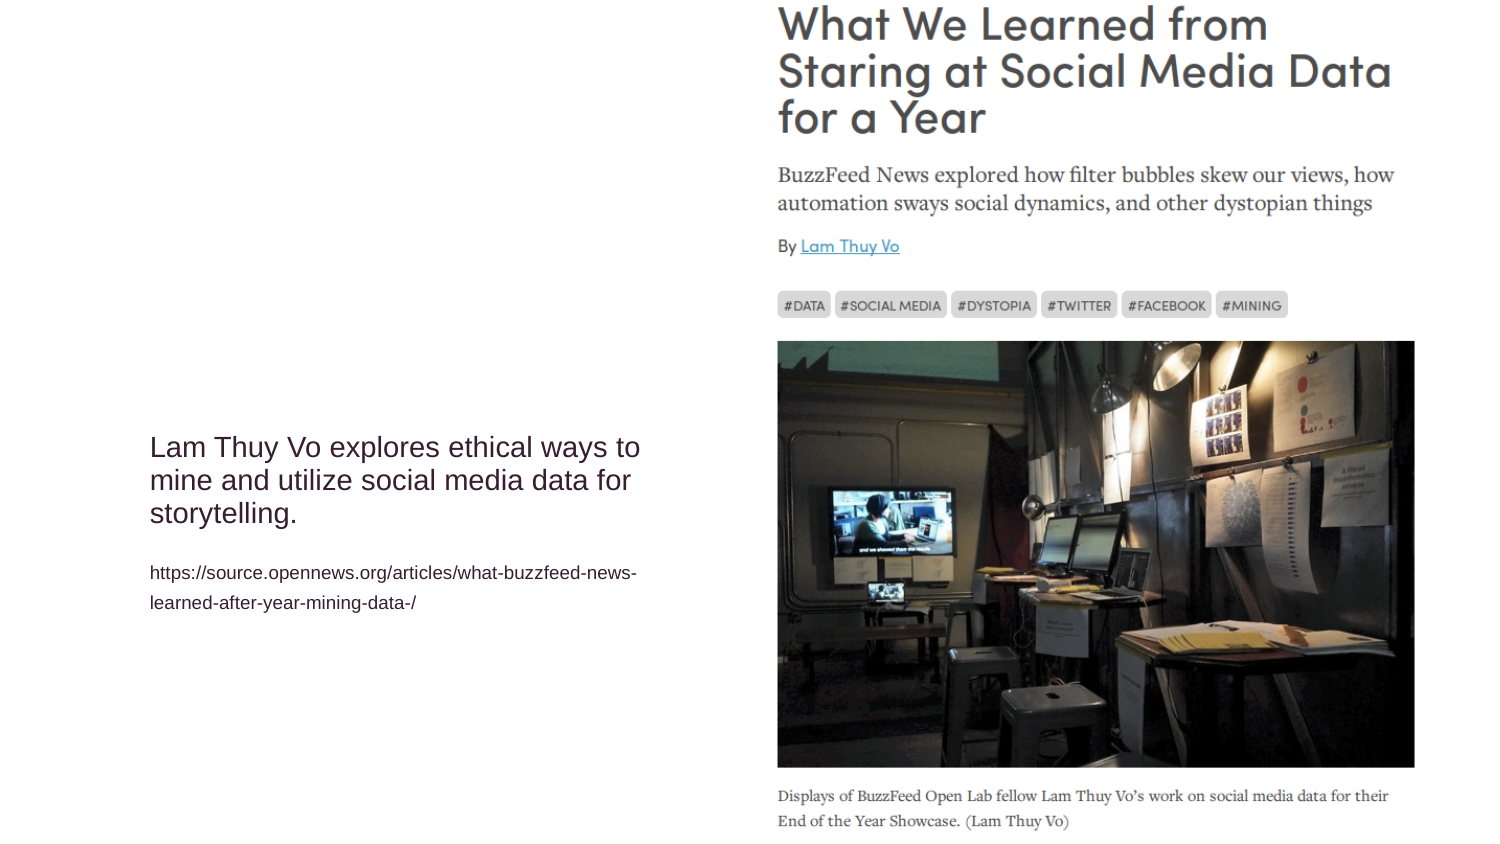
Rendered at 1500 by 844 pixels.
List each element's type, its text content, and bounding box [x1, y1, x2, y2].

picture [765, 0, 1425, 844]
text_box Lam Thuy Vo explores ethical ways to mine and utilize social media data for storytelling. https://source.opennews.org/articles/what-buzzfeed-news-learned-after-year-mining-data-/ [135, 390, 676, 689]
